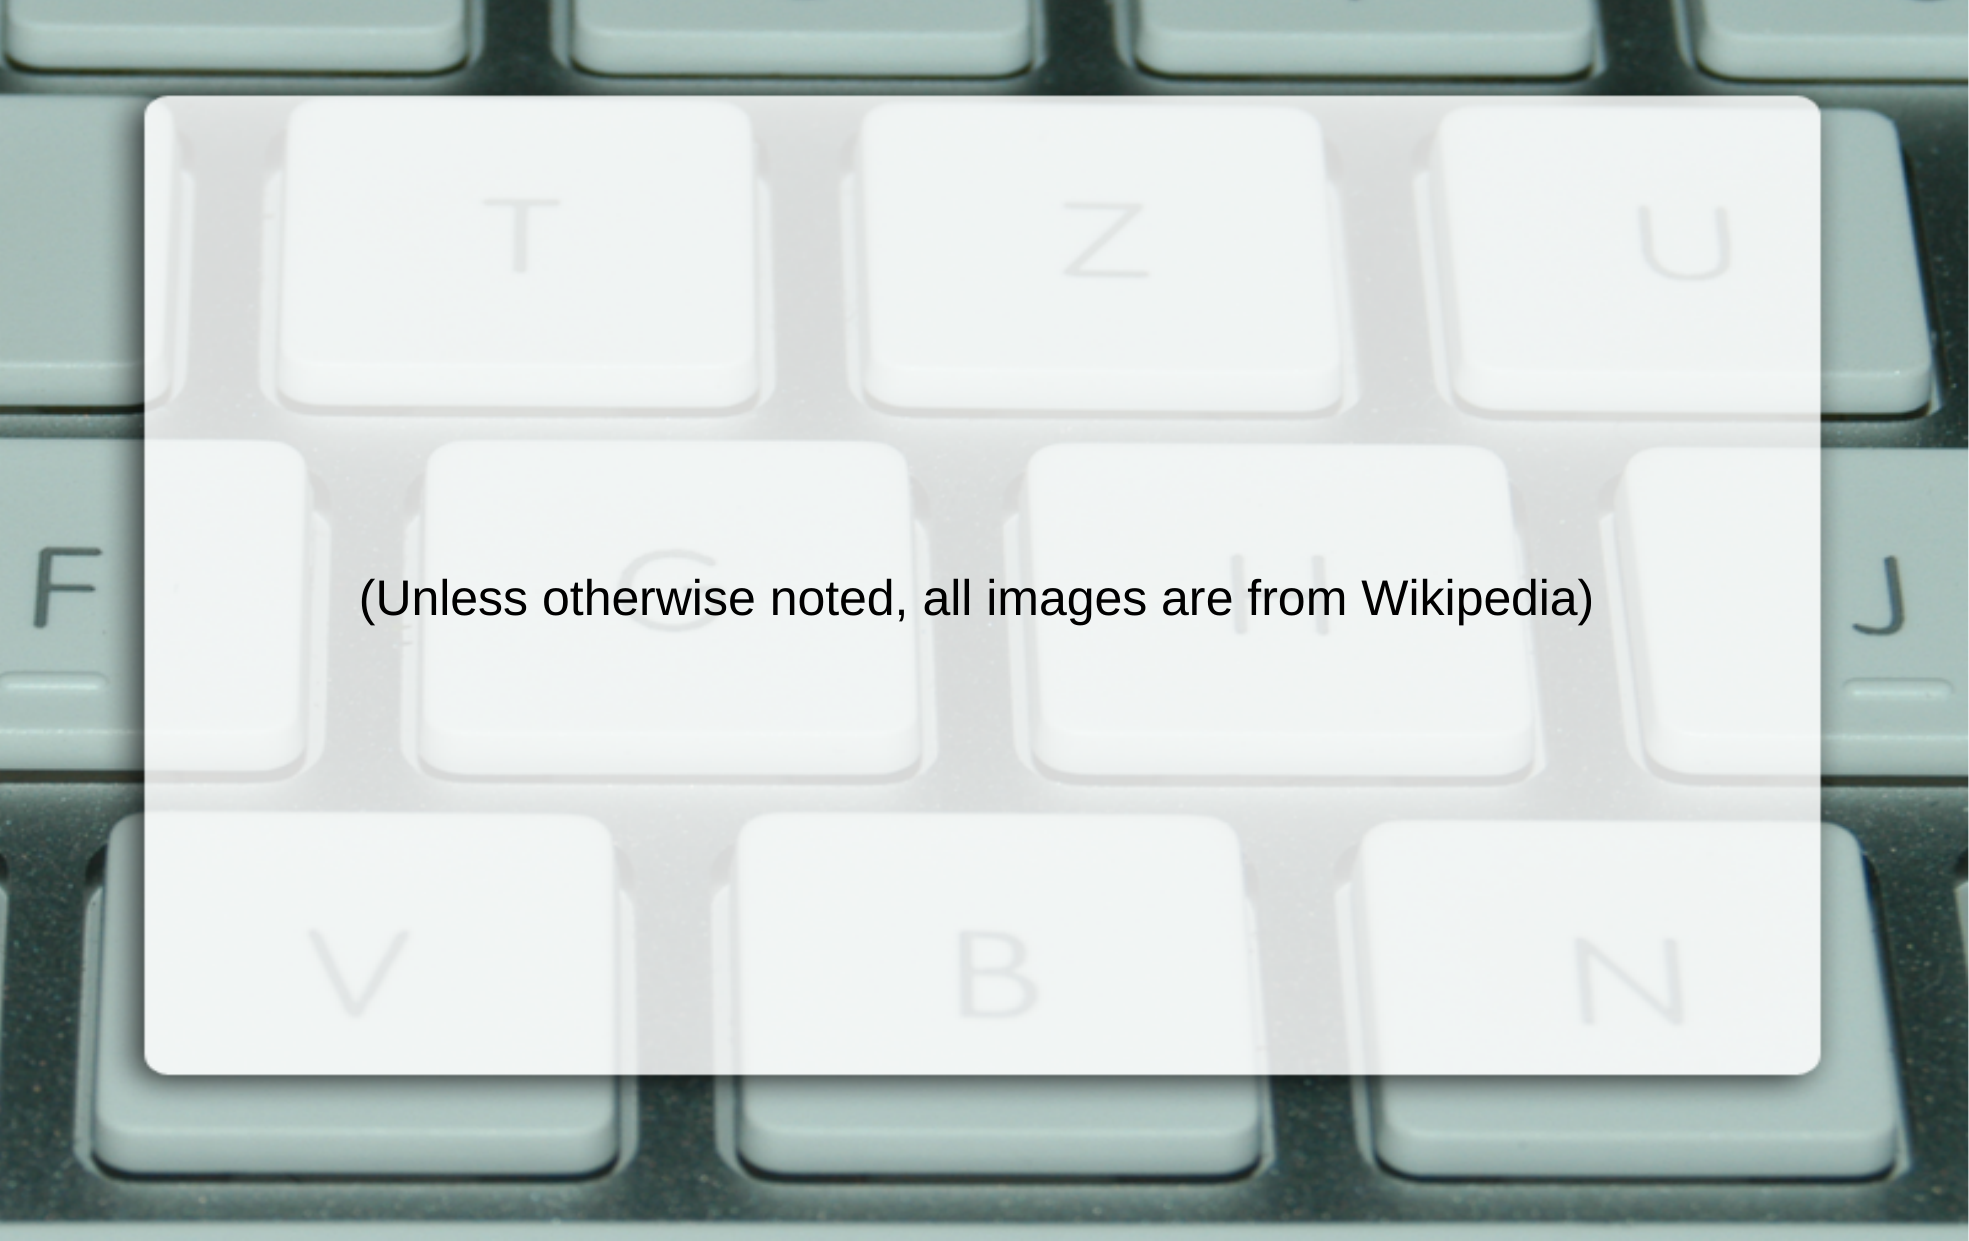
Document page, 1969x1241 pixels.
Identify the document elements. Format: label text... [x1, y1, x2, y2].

picture [0, 0, 1969, 1241]
subtitle (Unless otherwise noted, all images are from Wikipedia) [161, 117, 1793, 1078]
